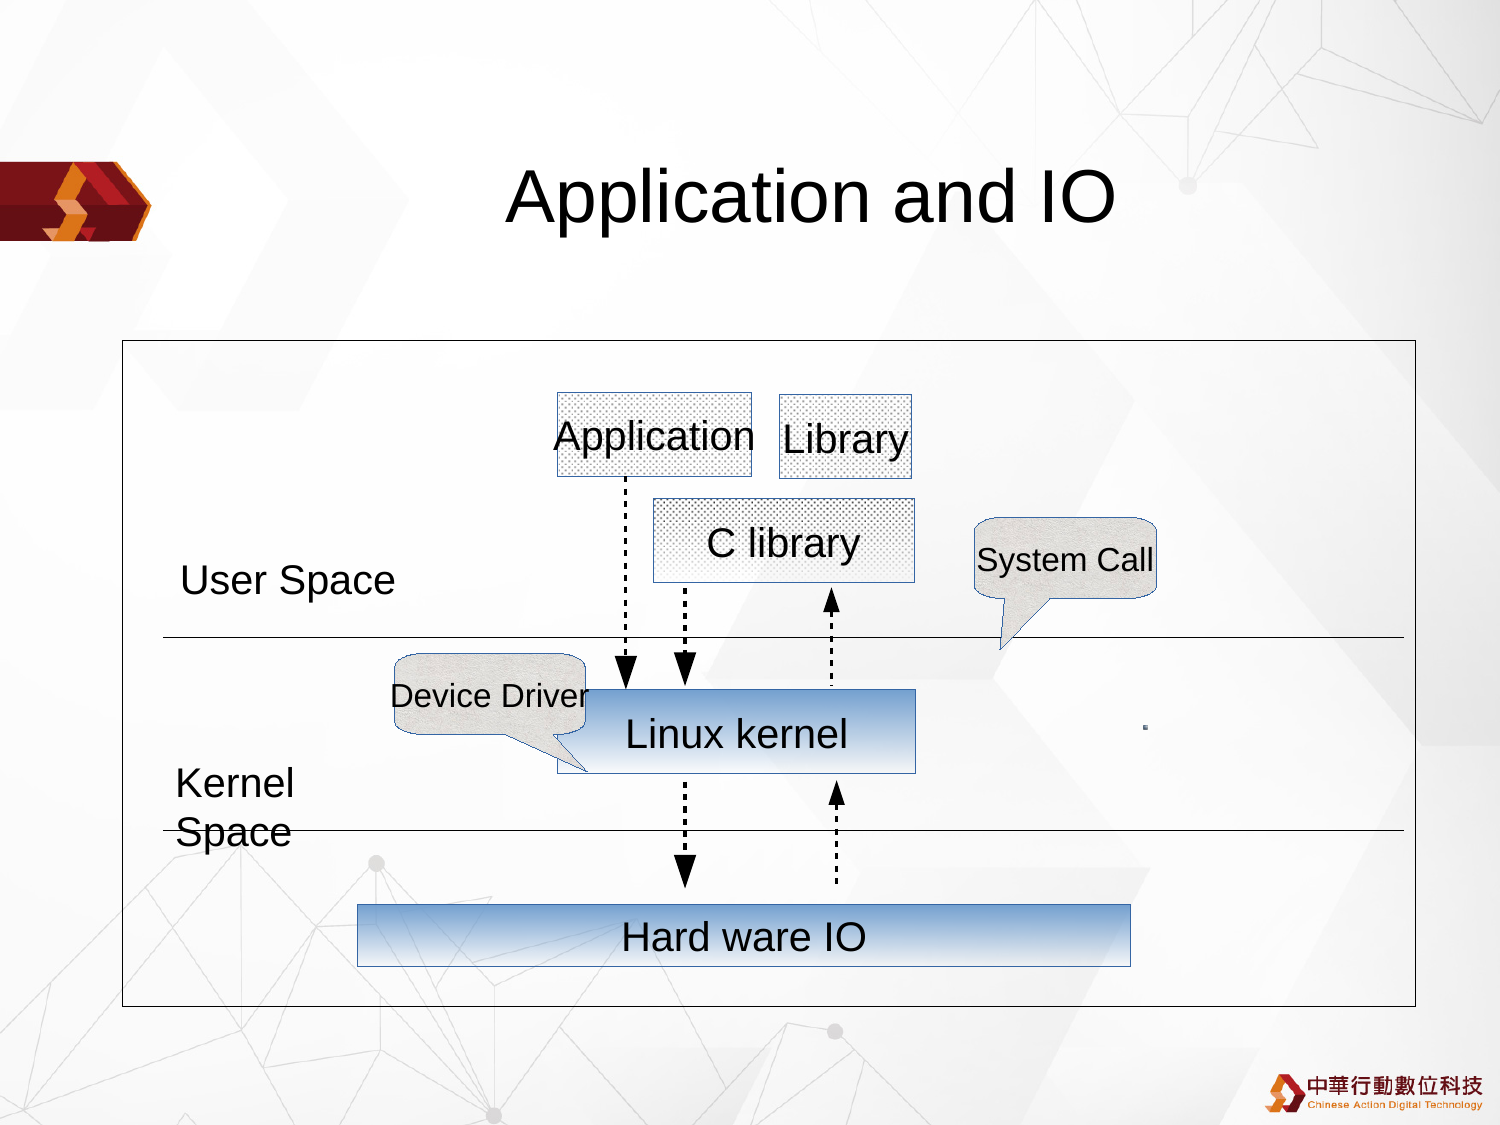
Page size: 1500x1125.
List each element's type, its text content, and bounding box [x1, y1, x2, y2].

text_box Application [557, 392, 752, 477]
text_box User Space [165, 545, 477, 613]
picture [0, 0, 1500, 1125]
text_box C library [653, 498, 915, 583]
text_box Library [779, 394, 912, 479]
text_box Hard ware IO [357, 904, 1131, 967]
text_box Linux kernel [557, 689, 916, 774]
title Application and IO [118, 112, 1500, 281]
text_box Kernel Space [160, 748, 436, 863]
text_box System Call [974, 517, 1157, 650]
text_box Device Driver [394, 653, 588, 772]
